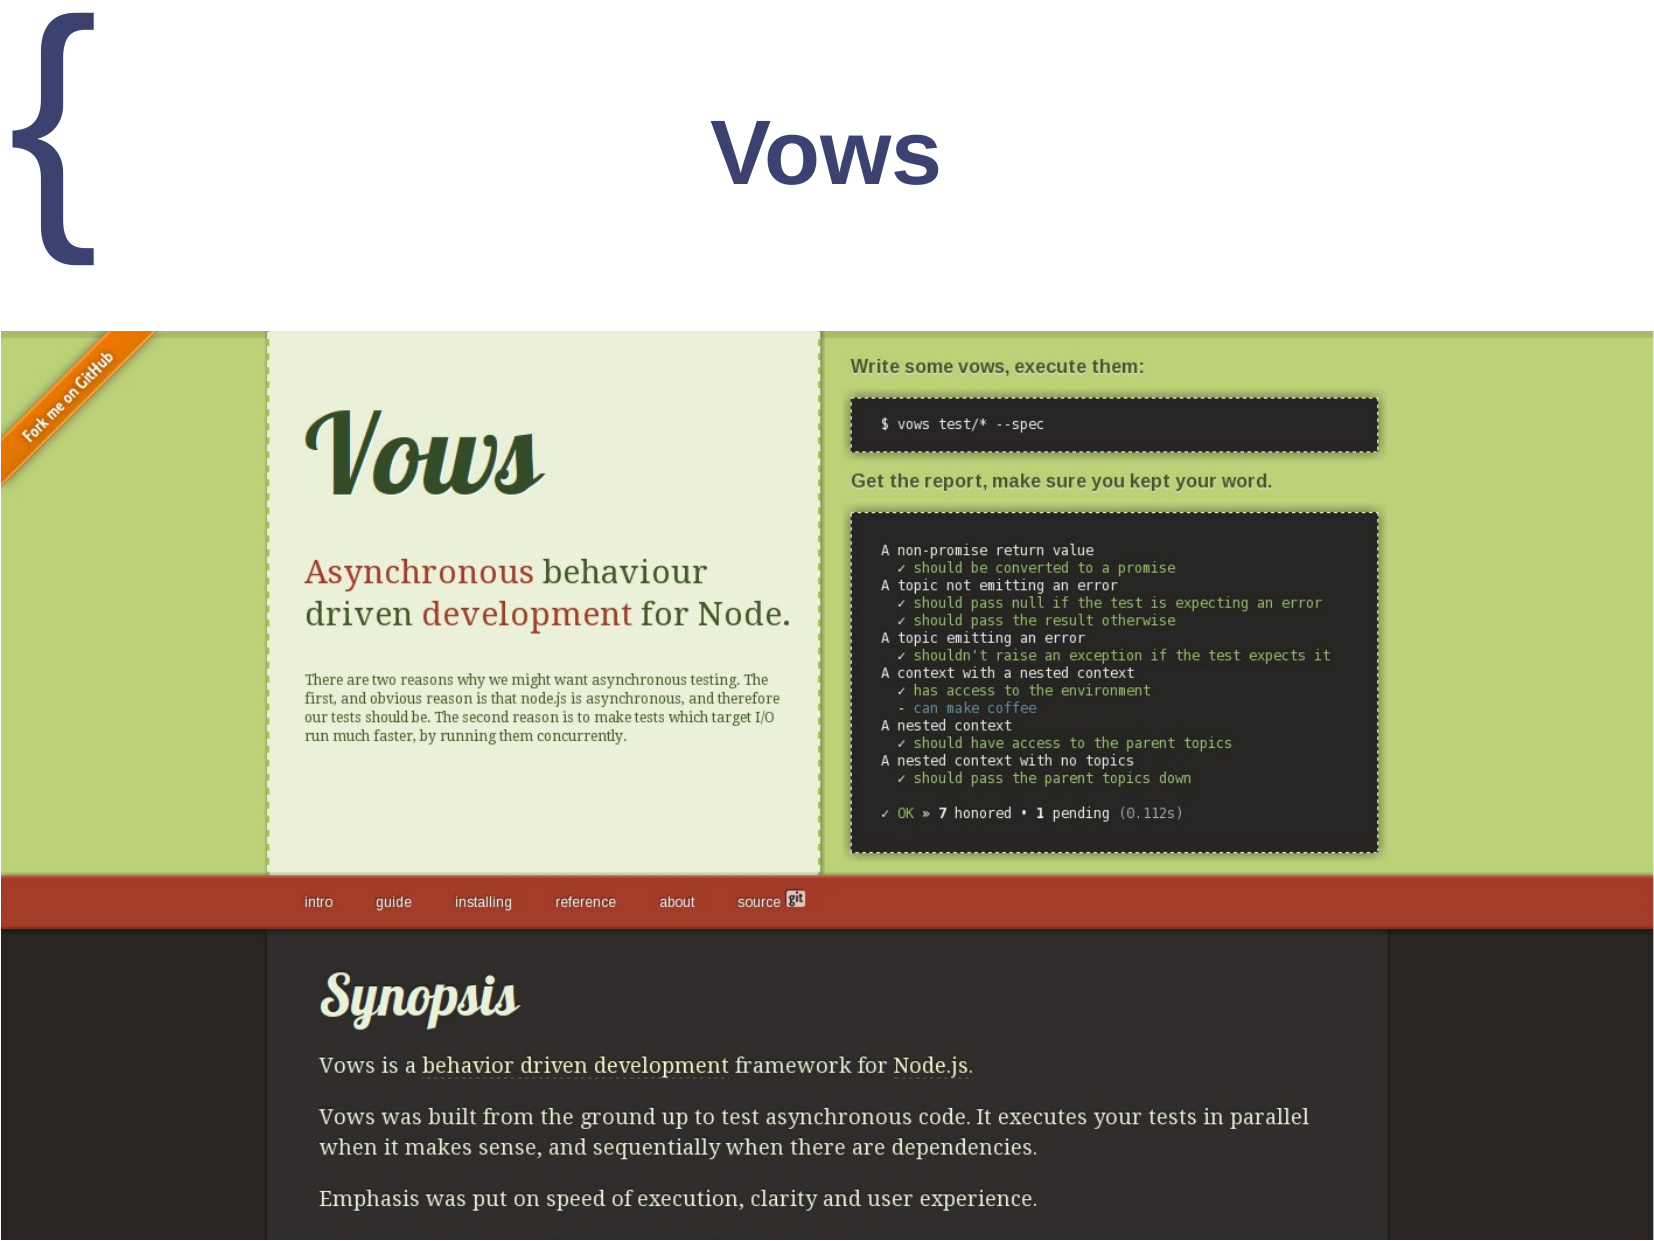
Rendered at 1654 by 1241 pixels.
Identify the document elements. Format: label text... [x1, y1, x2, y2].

picture [1, 331, 1654, 1241]
title Vows [82, 56, 1571, 250]
